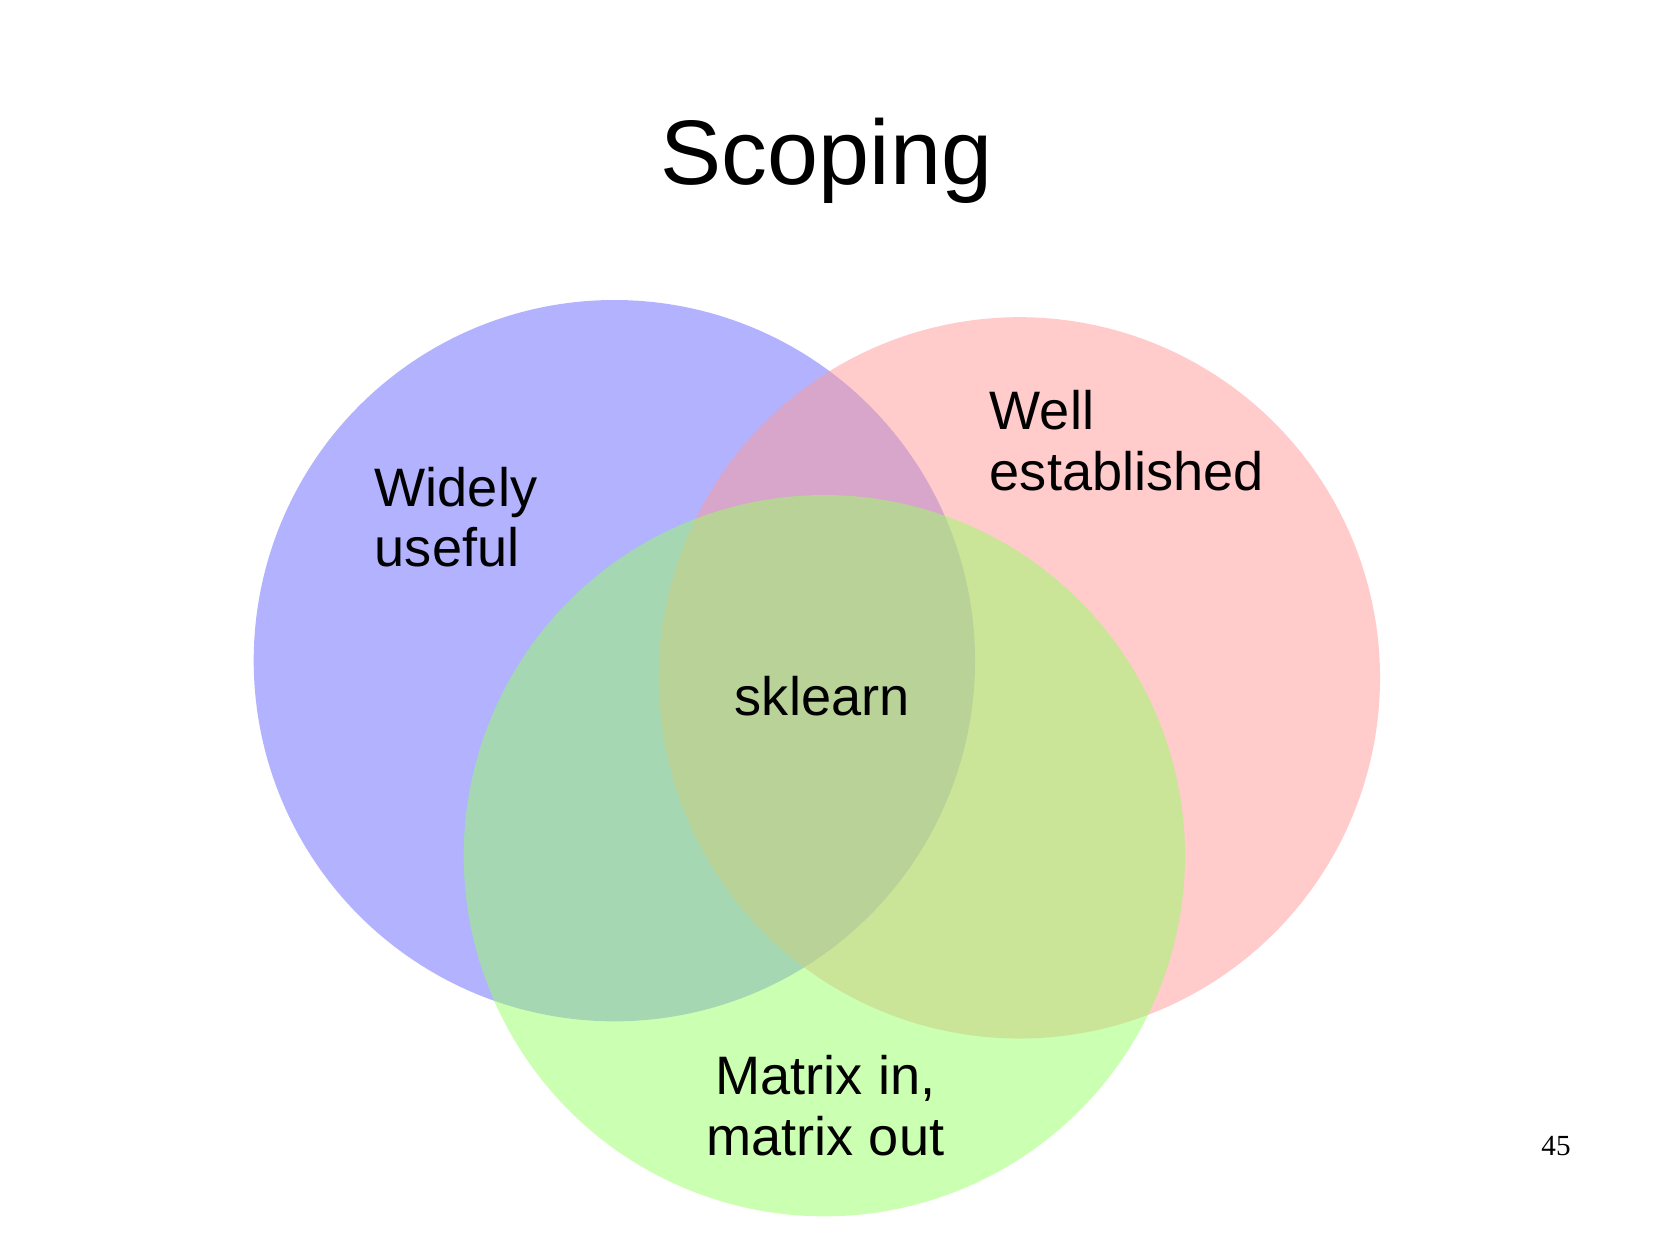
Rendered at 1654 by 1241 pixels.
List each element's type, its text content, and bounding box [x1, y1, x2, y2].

text_box Well established [975, 373, 1306, 511]
text_box [253, 300, 1381, 1217]
text_box Matrix in, matrix out [691, 1038, 962, 1175]
title Scoping [82, 49, 1571, 257]
text_box sklearn [720, 659, 1006, 736]
text_box Widely useful [360, 450, 553, 587]
